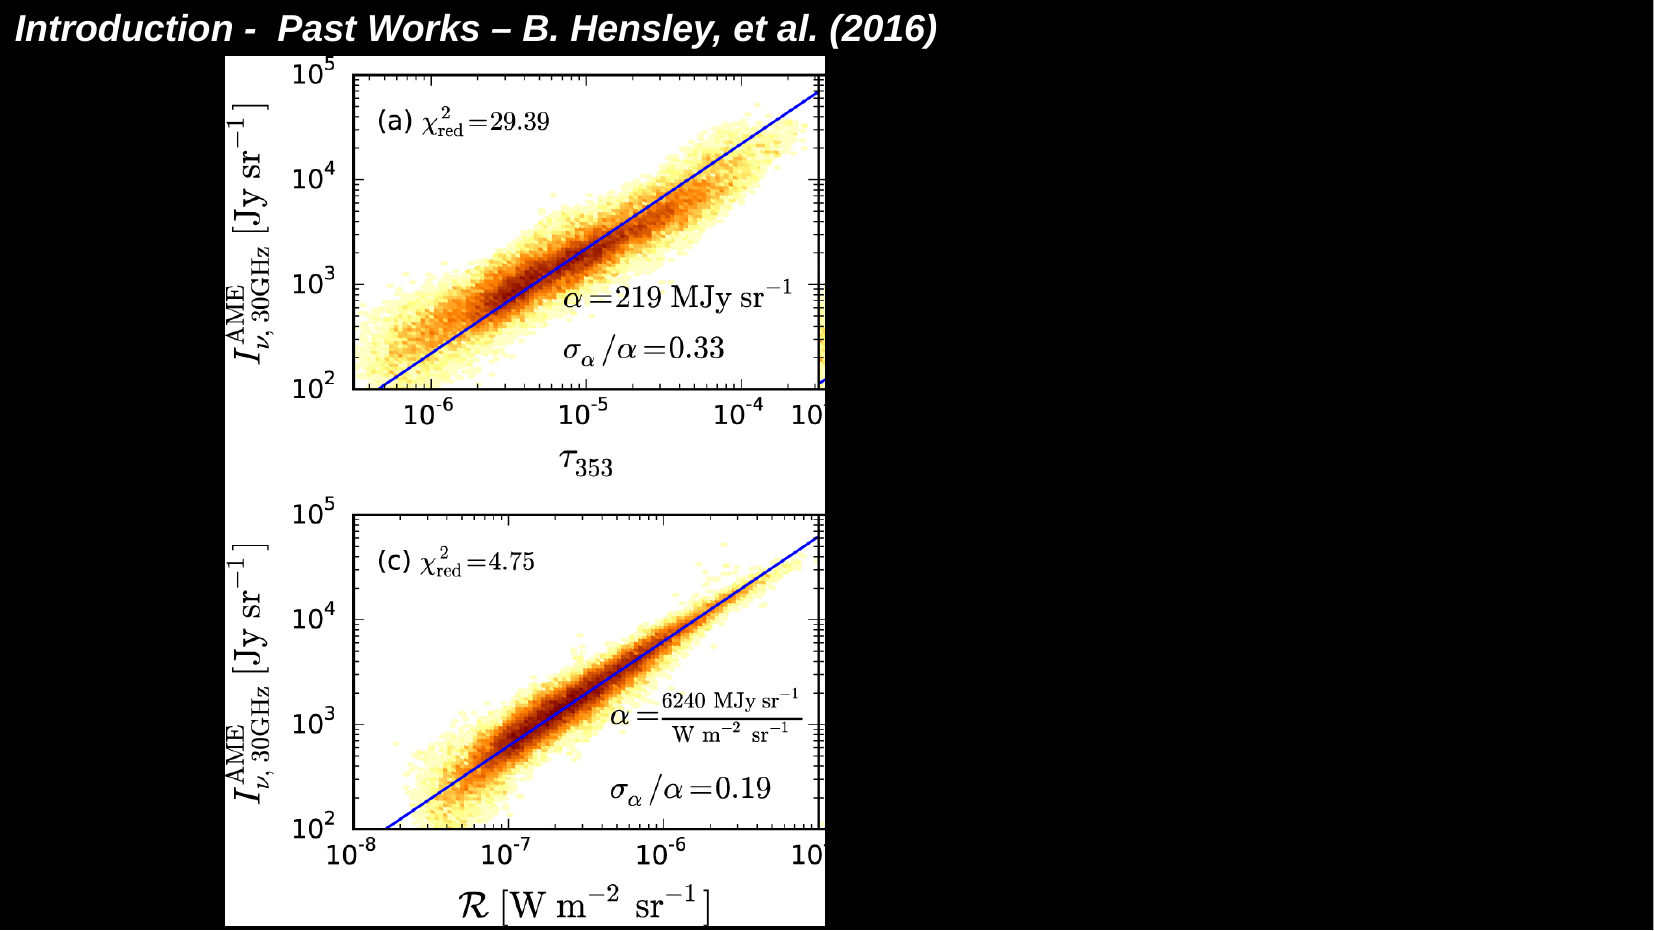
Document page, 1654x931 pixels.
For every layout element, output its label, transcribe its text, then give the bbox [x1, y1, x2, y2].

picture [225, 57, 825, 931]
text_box Introduction - Past Works – B. Hensley, et al. (2016) [0, 0, 1654, 57]
